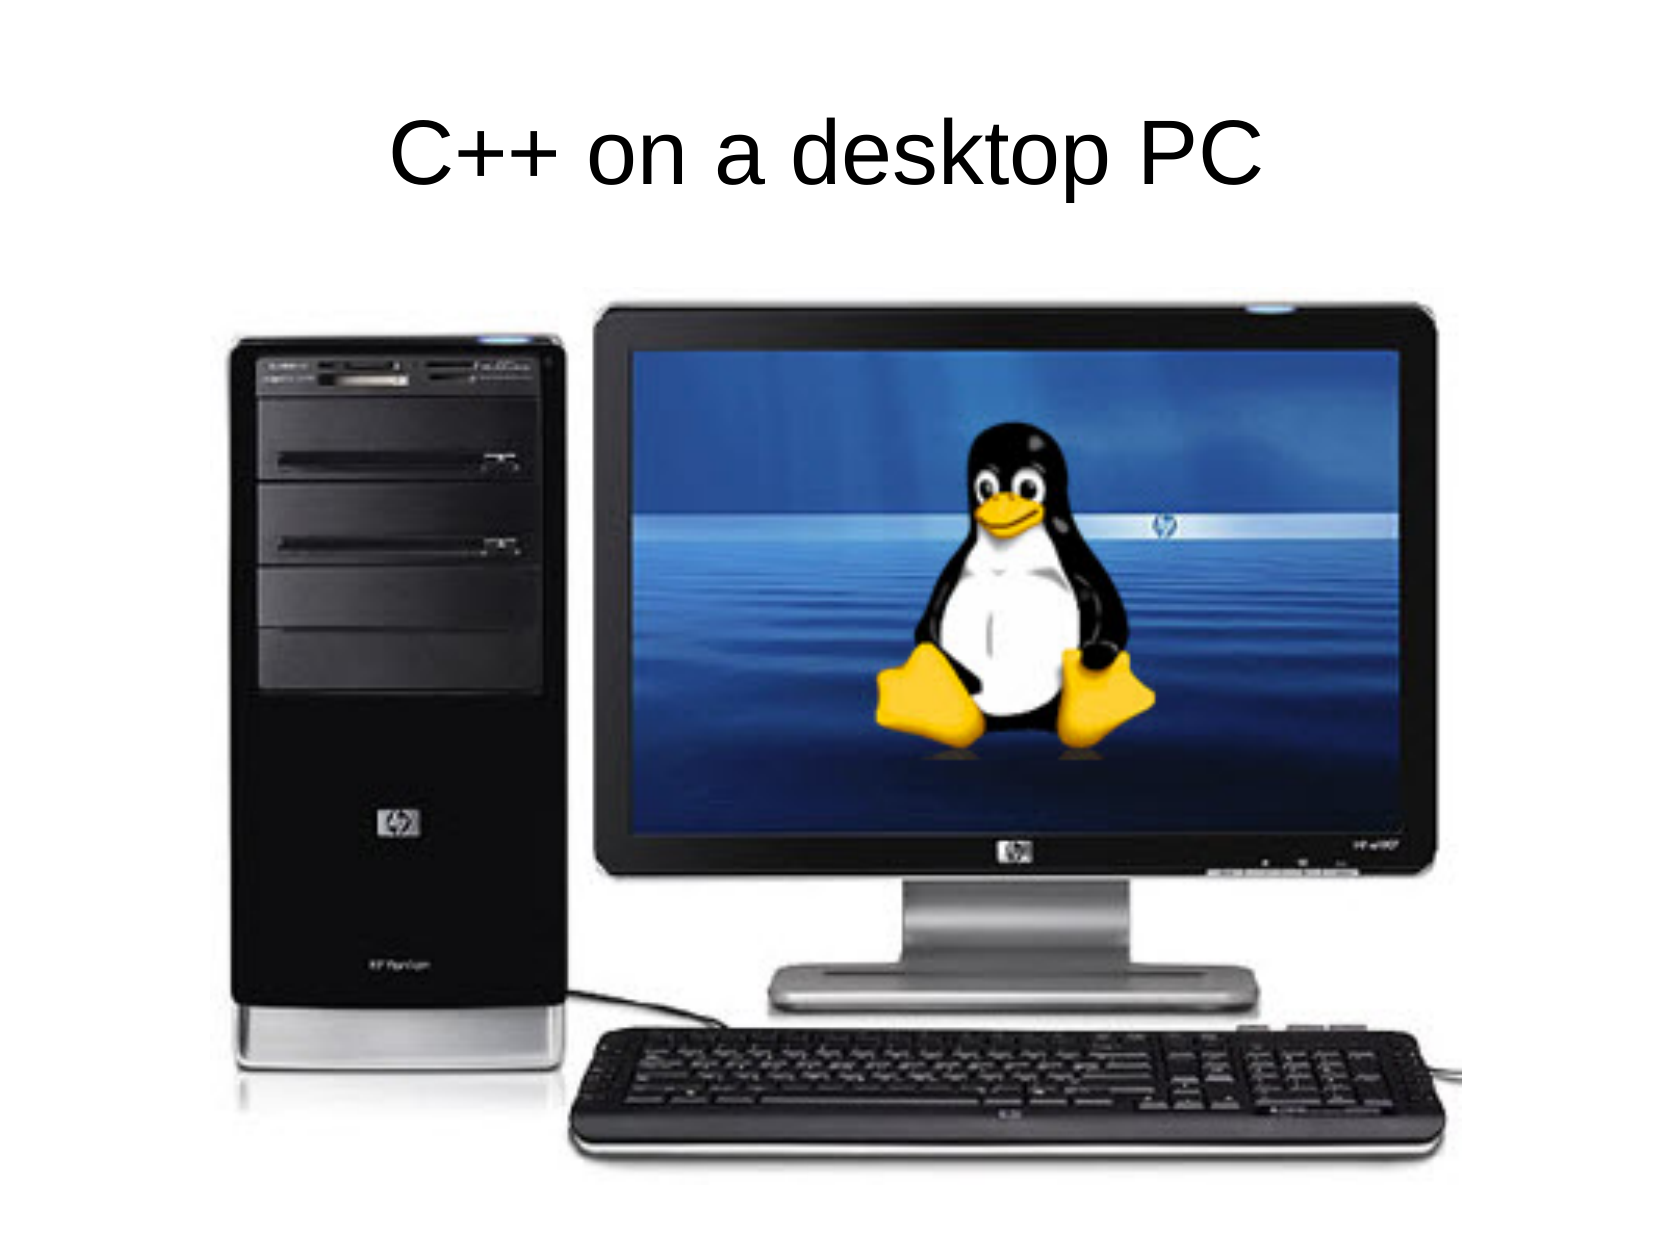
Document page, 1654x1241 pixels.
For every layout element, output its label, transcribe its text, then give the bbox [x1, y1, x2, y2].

picture [210, 287, 1462, 1186]
title C++ on a desktop PC [82, 49, 1571, 257]
